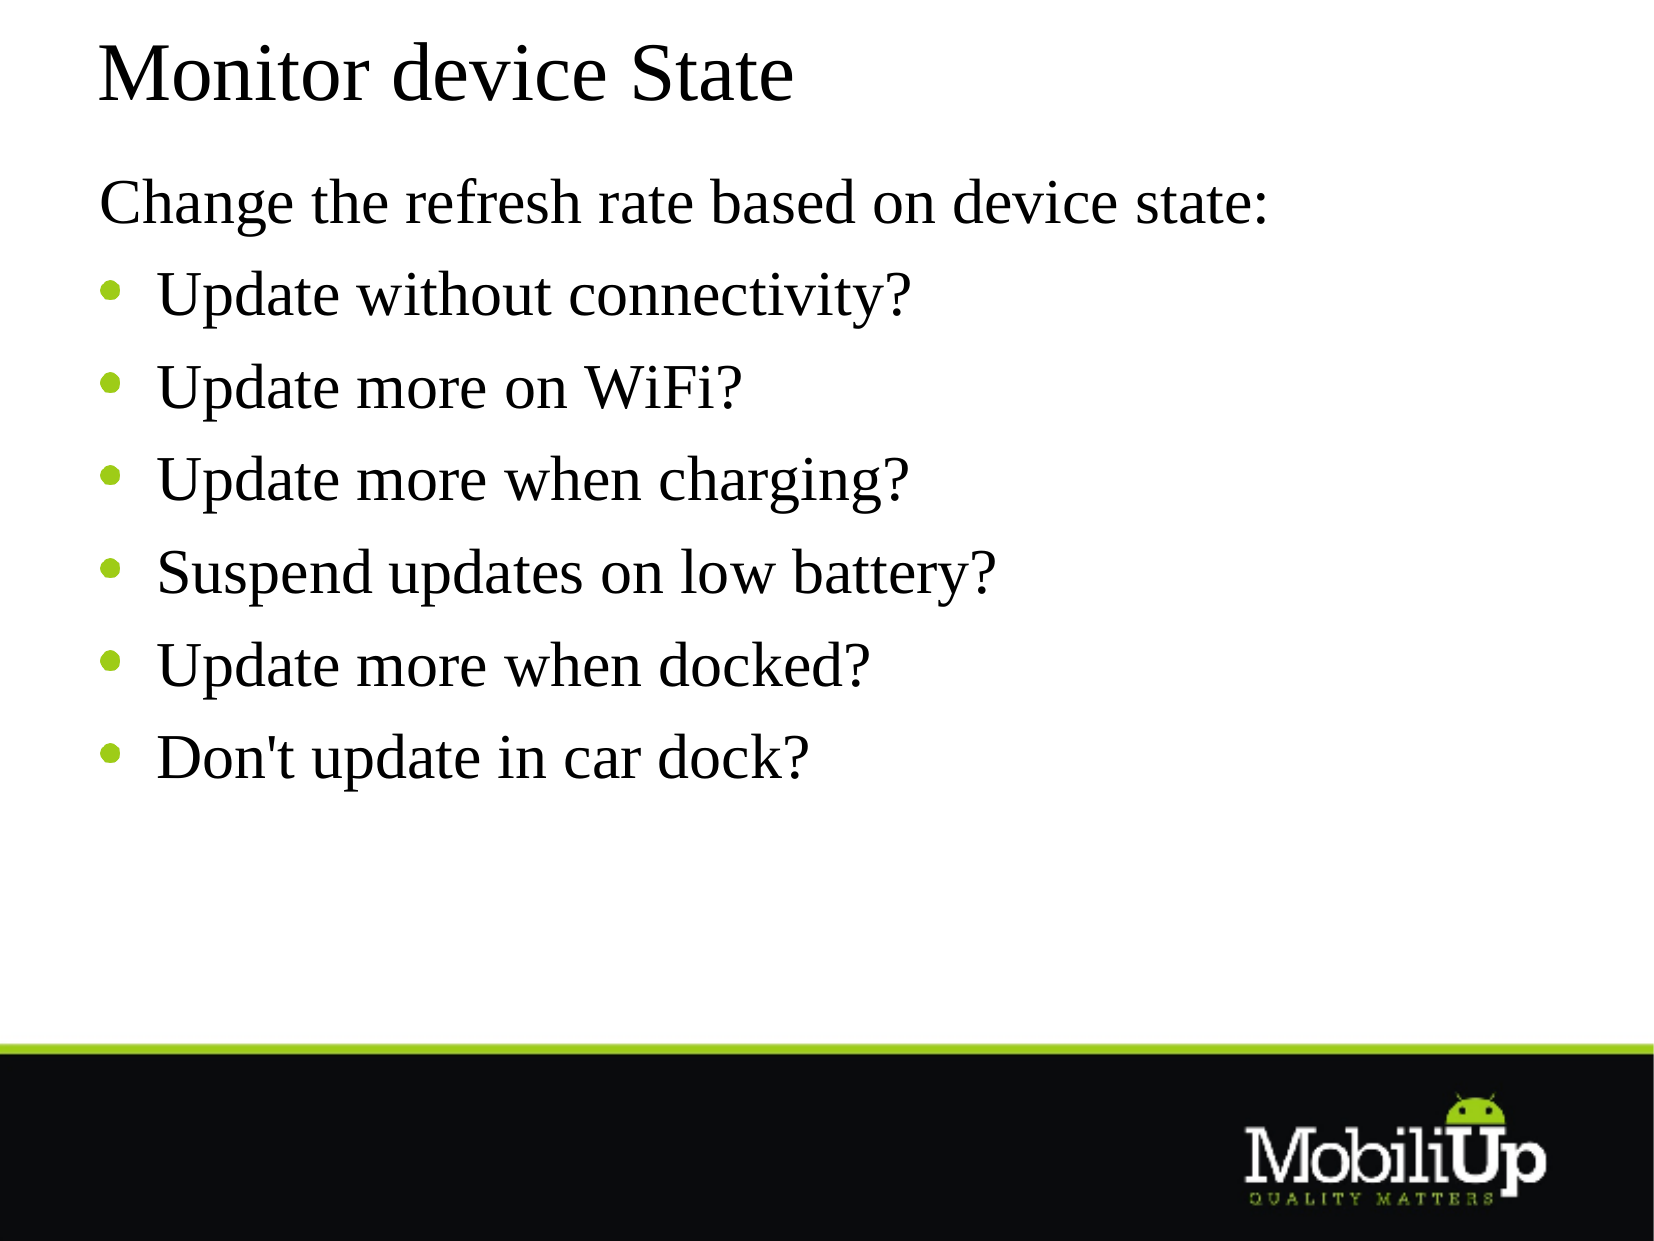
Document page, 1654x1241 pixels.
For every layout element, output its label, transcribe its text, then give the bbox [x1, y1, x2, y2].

title Monitor device State [82, 9, 1571, 125]
list Change the refresh rate based on device state: Update without connectivity? Update more on WiFi? Update more when charging? Suspend updates on low battery? Update more when docked? Don't update in car dock? [85, 151, 1574, 871]
picture [0, 0, 1654, 1241]
